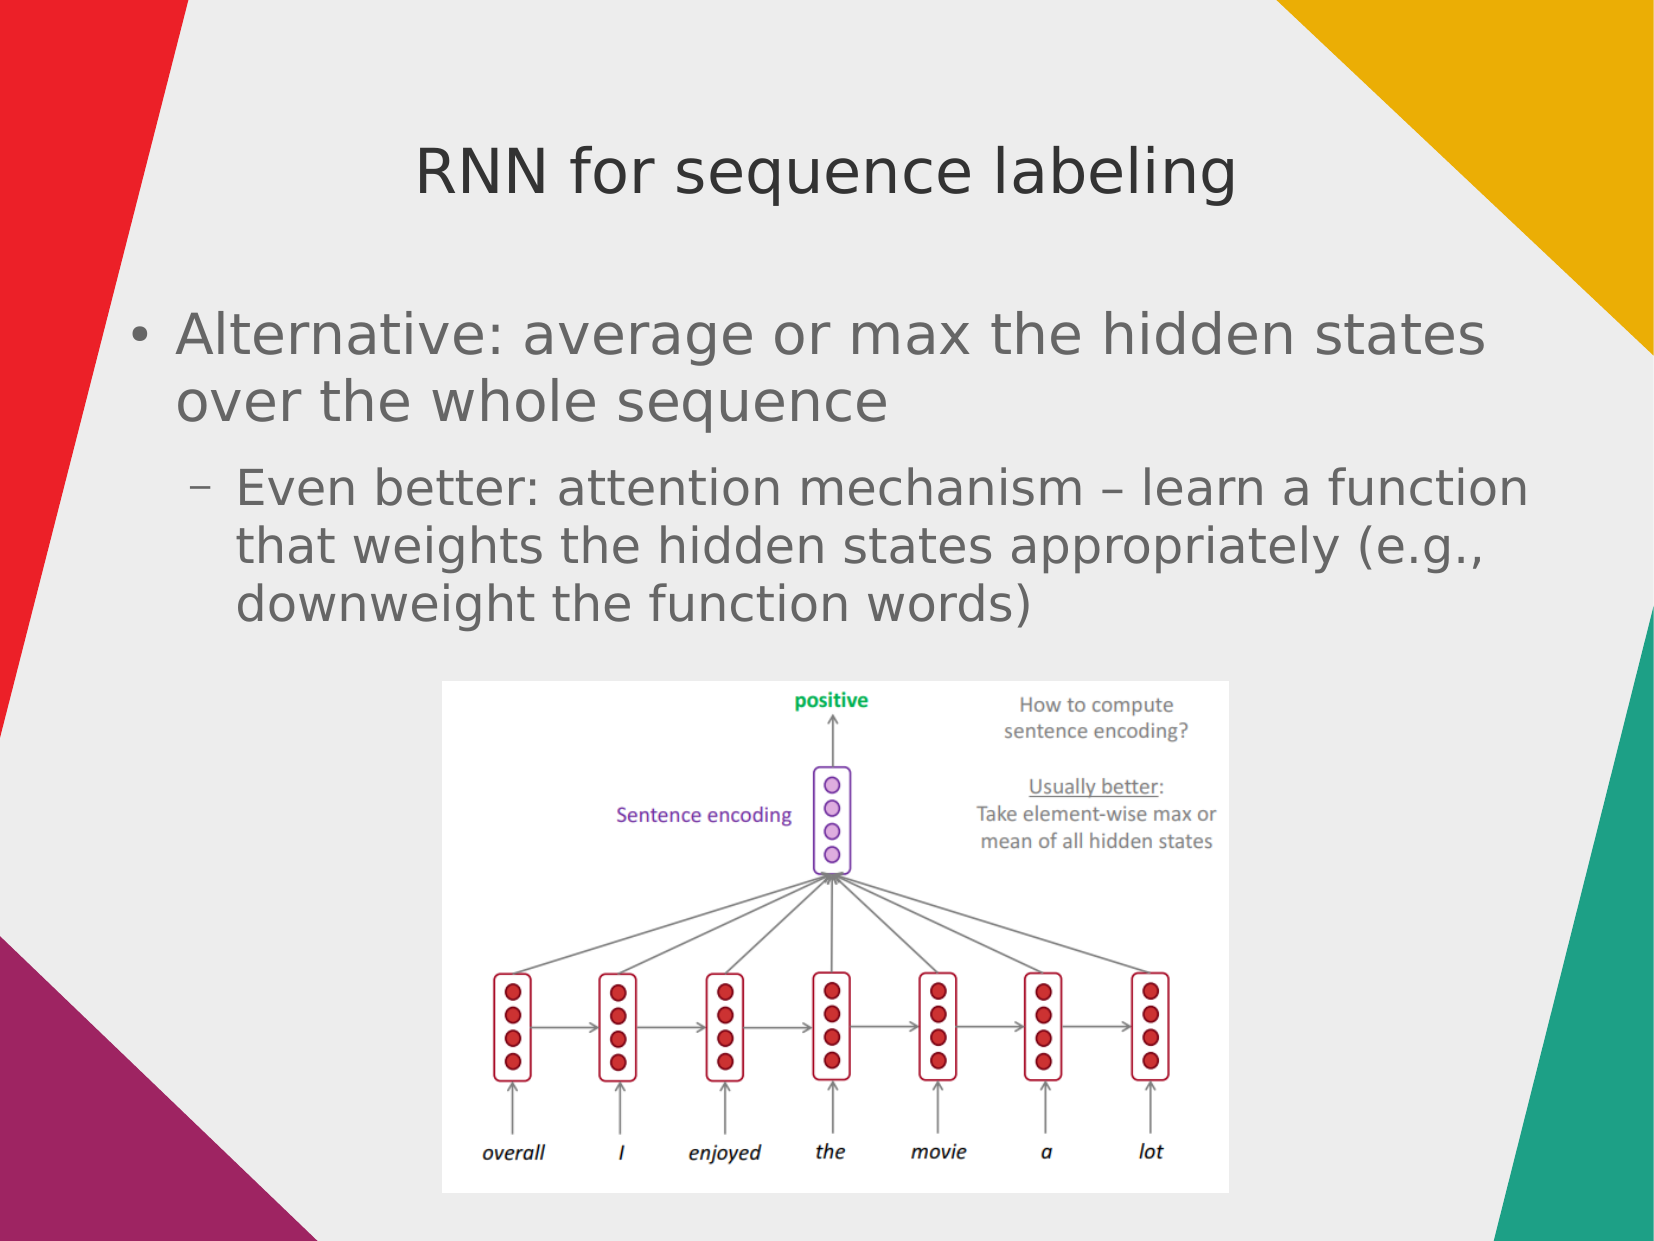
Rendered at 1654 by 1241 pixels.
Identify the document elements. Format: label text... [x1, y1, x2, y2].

title RNN for sequence labeling [114, 73, 1539, 271]
picture [442, 681, 1229, 1193]
list Alternative: average or max the hidden states over the whole sequence Even better: attention mechanism – learn a function that weights the hidden states appropriately (e.g., downweight the function words) [114, 302, 1539, 651]
